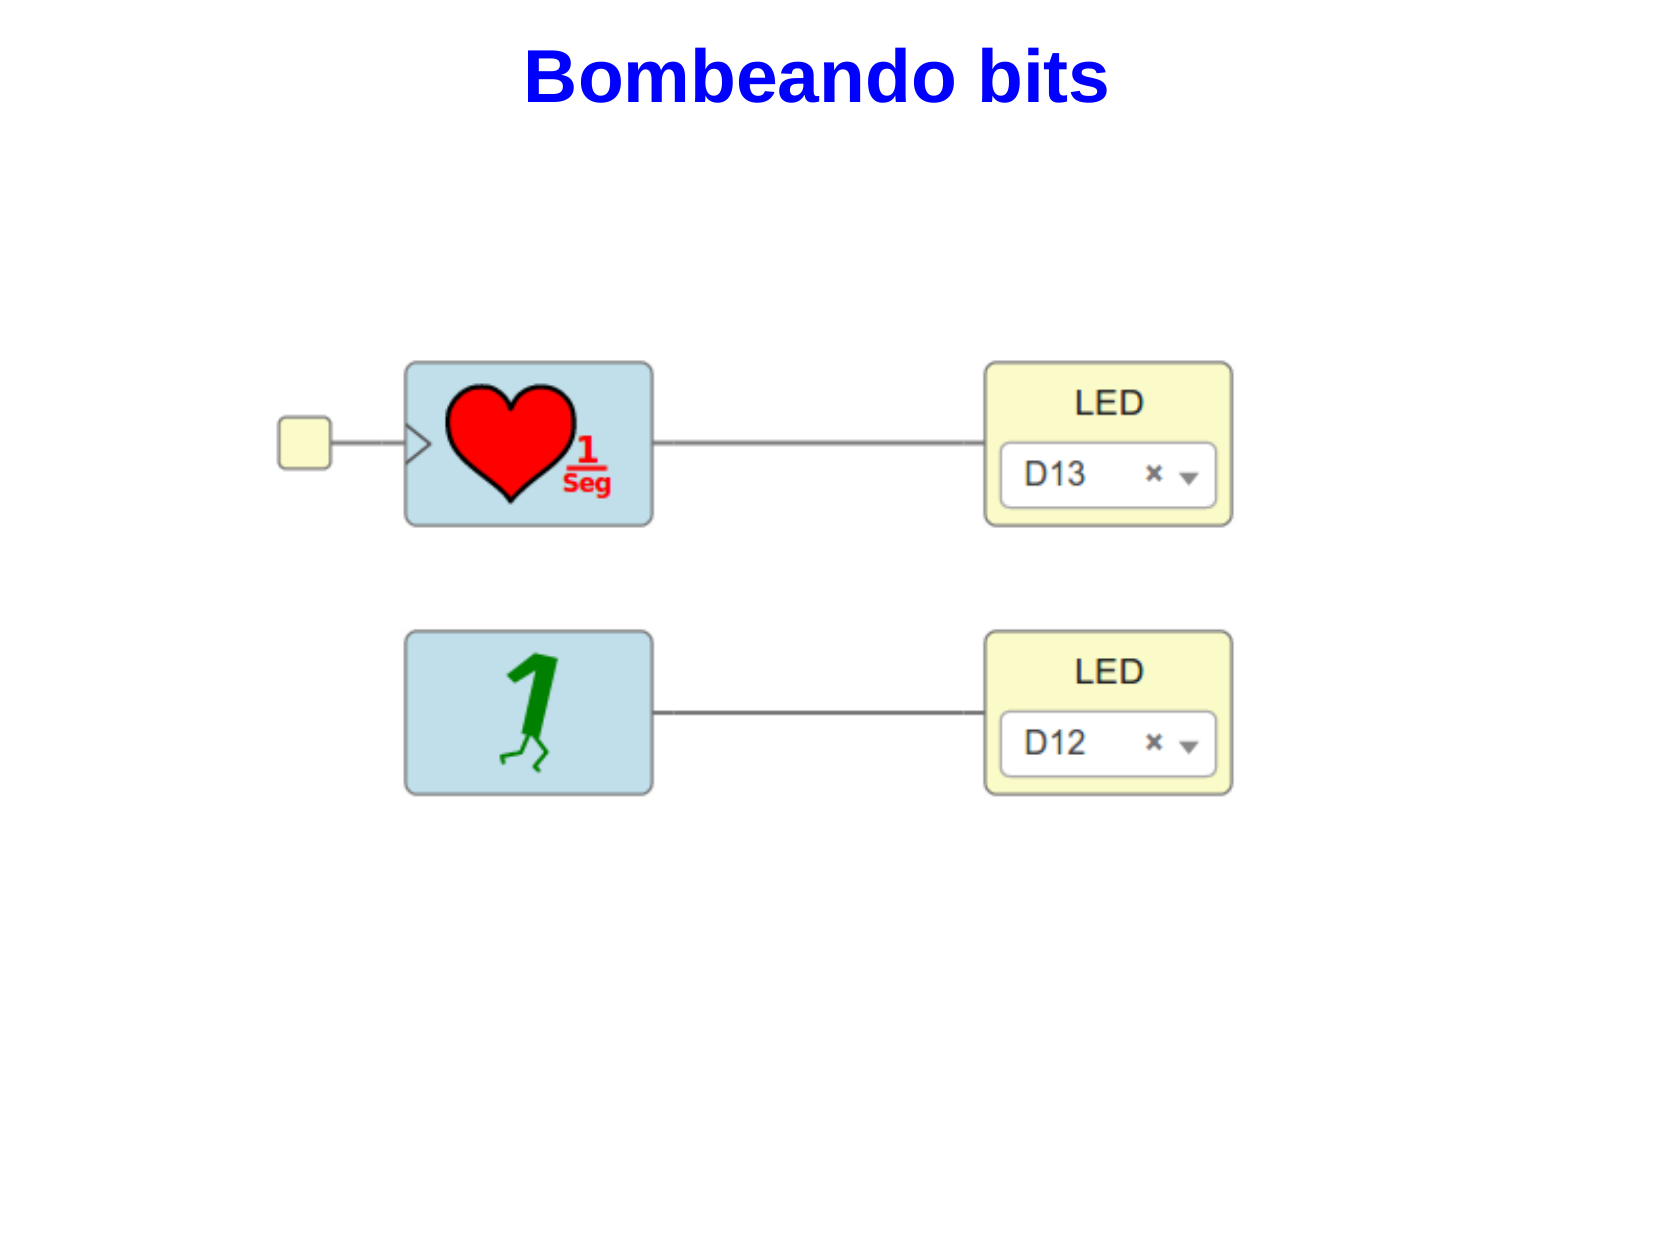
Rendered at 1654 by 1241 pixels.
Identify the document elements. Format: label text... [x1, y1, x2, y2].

picture [225, 257, 1307, 856]
text_box Bombeando bits [90, 27, 1546, 164]
